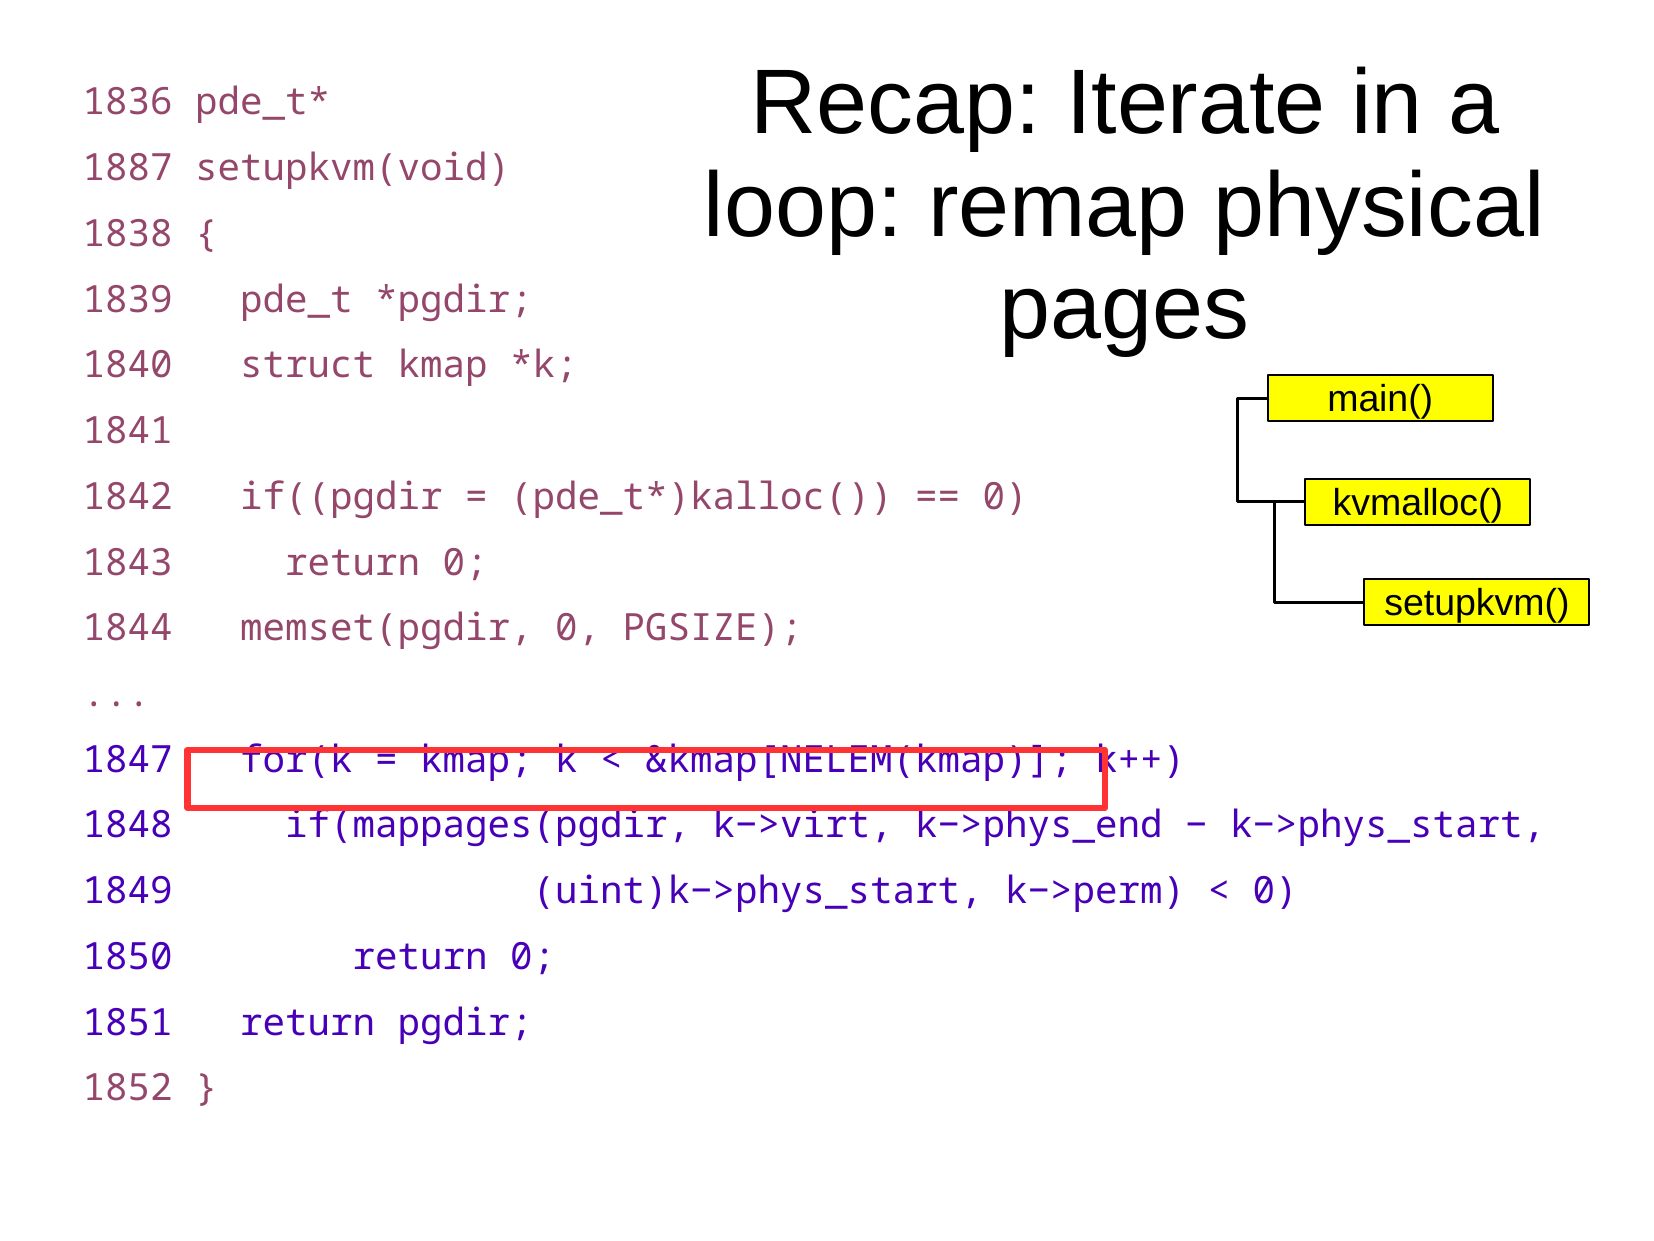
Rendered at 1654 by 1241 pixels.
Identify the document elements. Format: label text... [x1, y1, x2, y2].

text_box main() [1267, 375, 1493, 422]
text_box setupkvm() [1364, 579, 1590, 626]
title Recap: Iterate in a loop: remap physical pages [675, 50, 1576, 359]
list 1836 pde_t* 1887 setupkvm(void) 1838 { 1839 pde_t *pgdir; 1840 struct kmap *k; 1841 1842 if((pgdir = (pde_t*)kalloc()) == 0) 1843 return 0; 1844 memset(pgdir, 0, PGSIZE); ... 1847 for(k = kmap; k < &kmap[NELEM(kmap)]; k++) 1848 if(mappages(pgdir, k−>virt, k−>phys_end − k−>phys_start, 1849 (uint)k−>phys_start, k−>perm) < 0) 1850 return 0; 1851 return pgdir; 1852 } [82, 75, 1571, 1163]
text_box kvmalloc() [1305, 478, 1531, 526]
